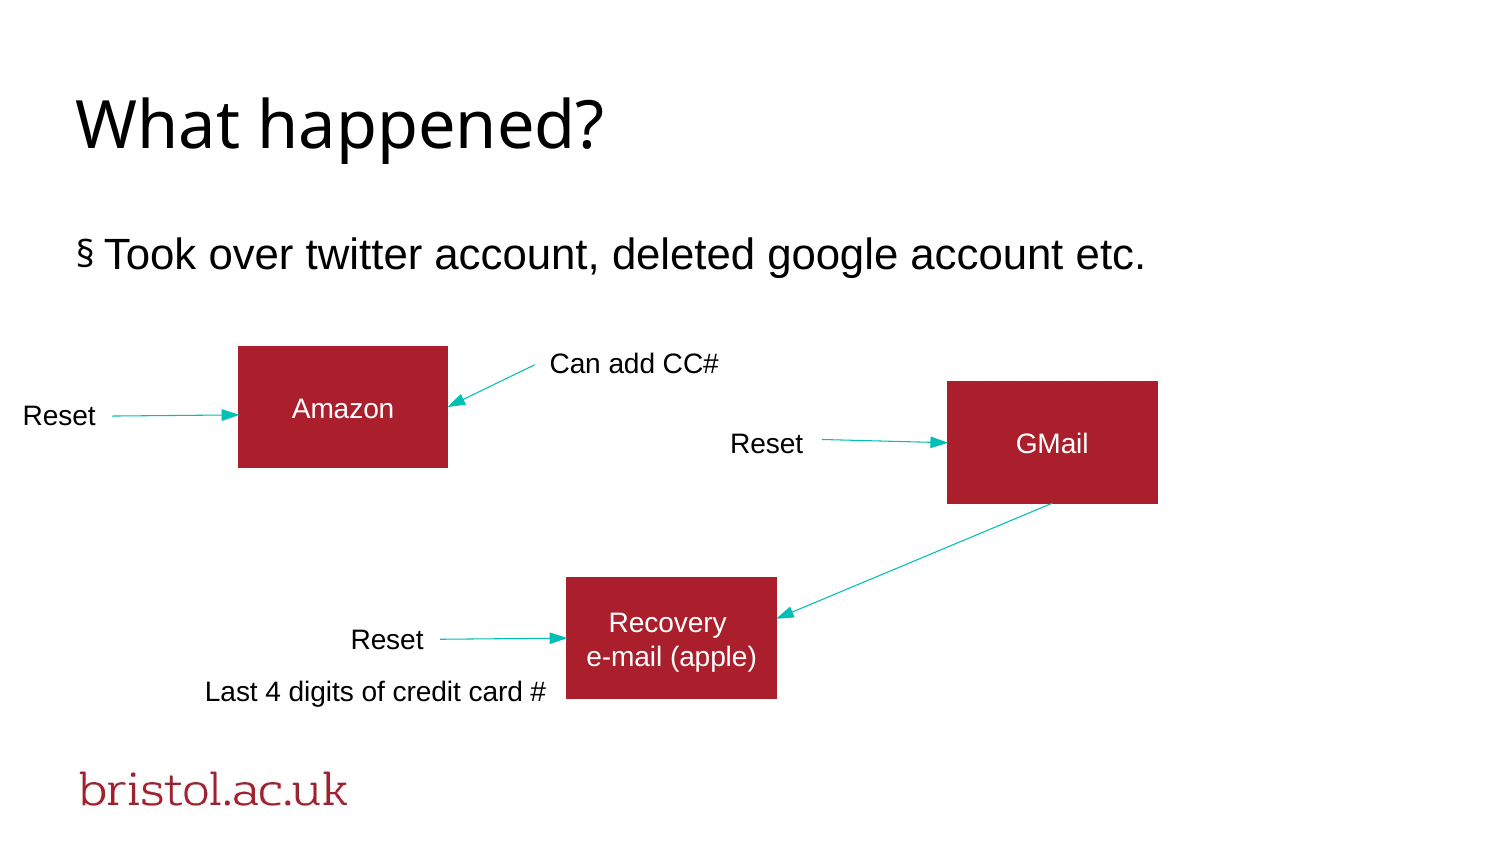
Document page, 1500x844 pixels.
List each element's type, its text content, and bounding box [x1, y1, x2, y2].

text_box Reset [335, 613, 441, 663]
text_box Recovery e-mail (apple) [567, 578, 776, 698]
text_box Reset [7, 390, 113, 440]
text_box Last 4 digits of credit card # [189, 665, 568, 715]
list Took over twitter account, deleted google account etc. [60, 224, 1440, 699]
text_box Can add CC# [534, 337, 737, 387]
text_box Amazon [239, 347, 447, 467]
text_box Reset [715, 418, 820, 468]
title What happened? [60, 44, 1440, 209]
text_box GMail [948, 382, 1157, 503]
